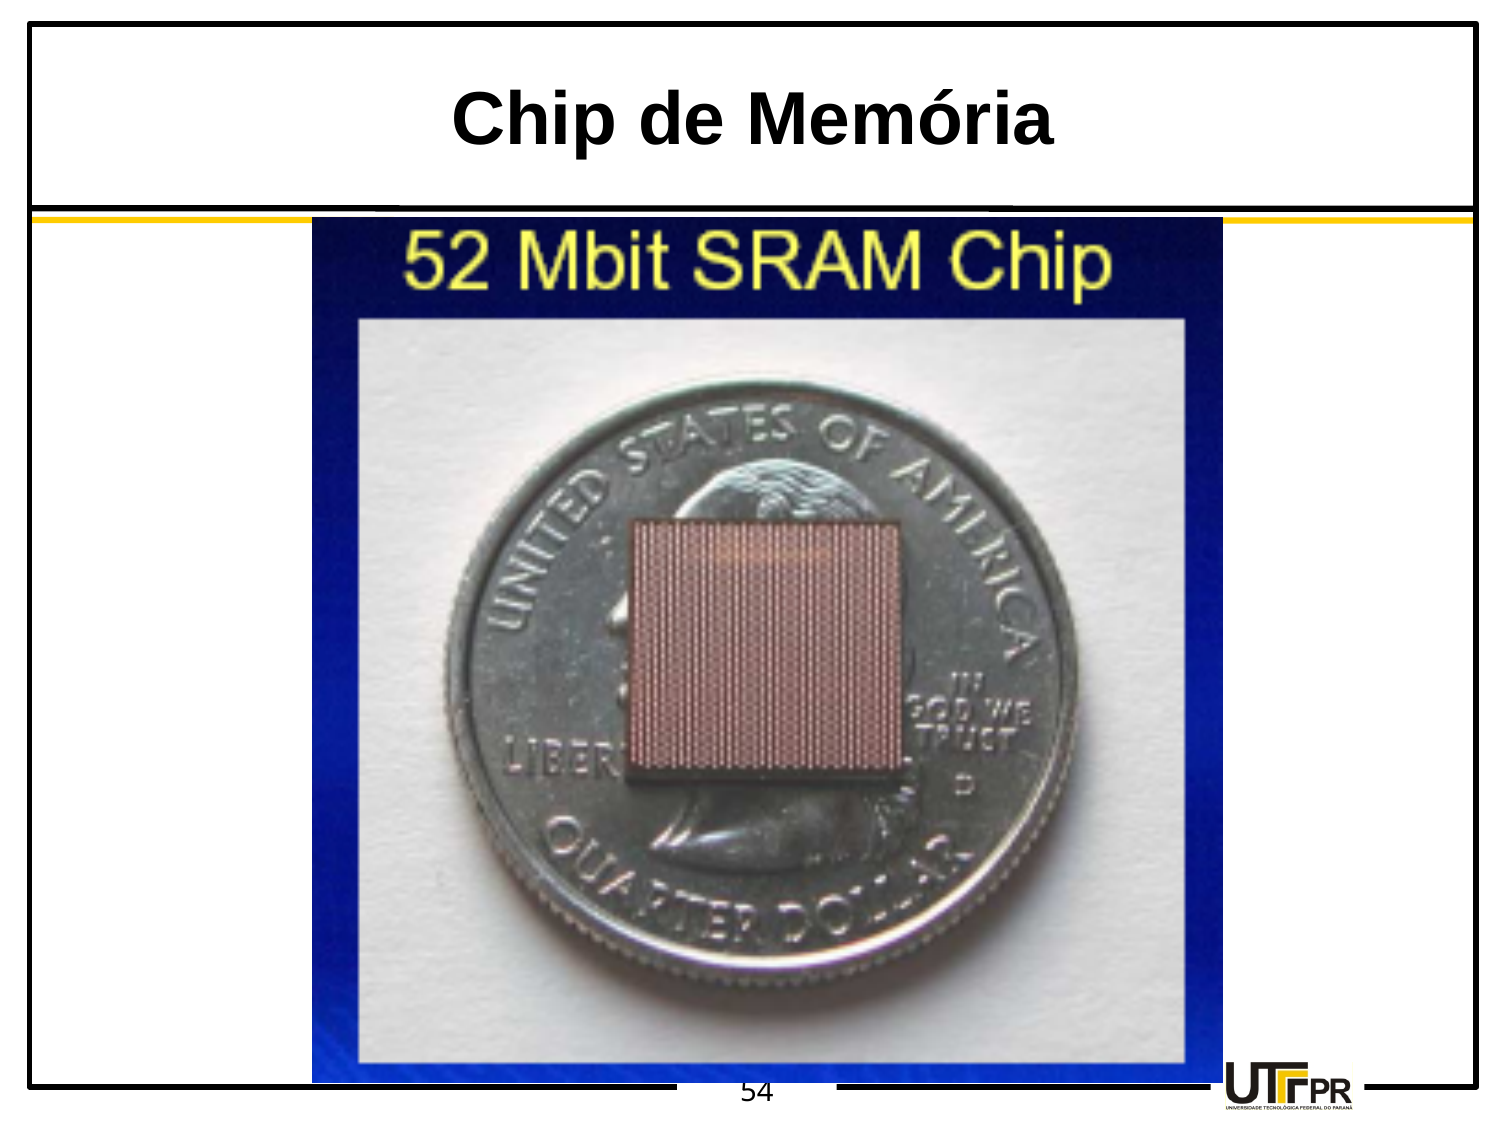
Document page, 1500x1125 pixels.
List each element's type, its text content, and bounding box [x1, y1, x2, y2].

picture [1225, 1062, 1353, 1110]
picture [312, 217, 1223, 1083]
title Chip de Memória [29, 47, 1477, 195]
